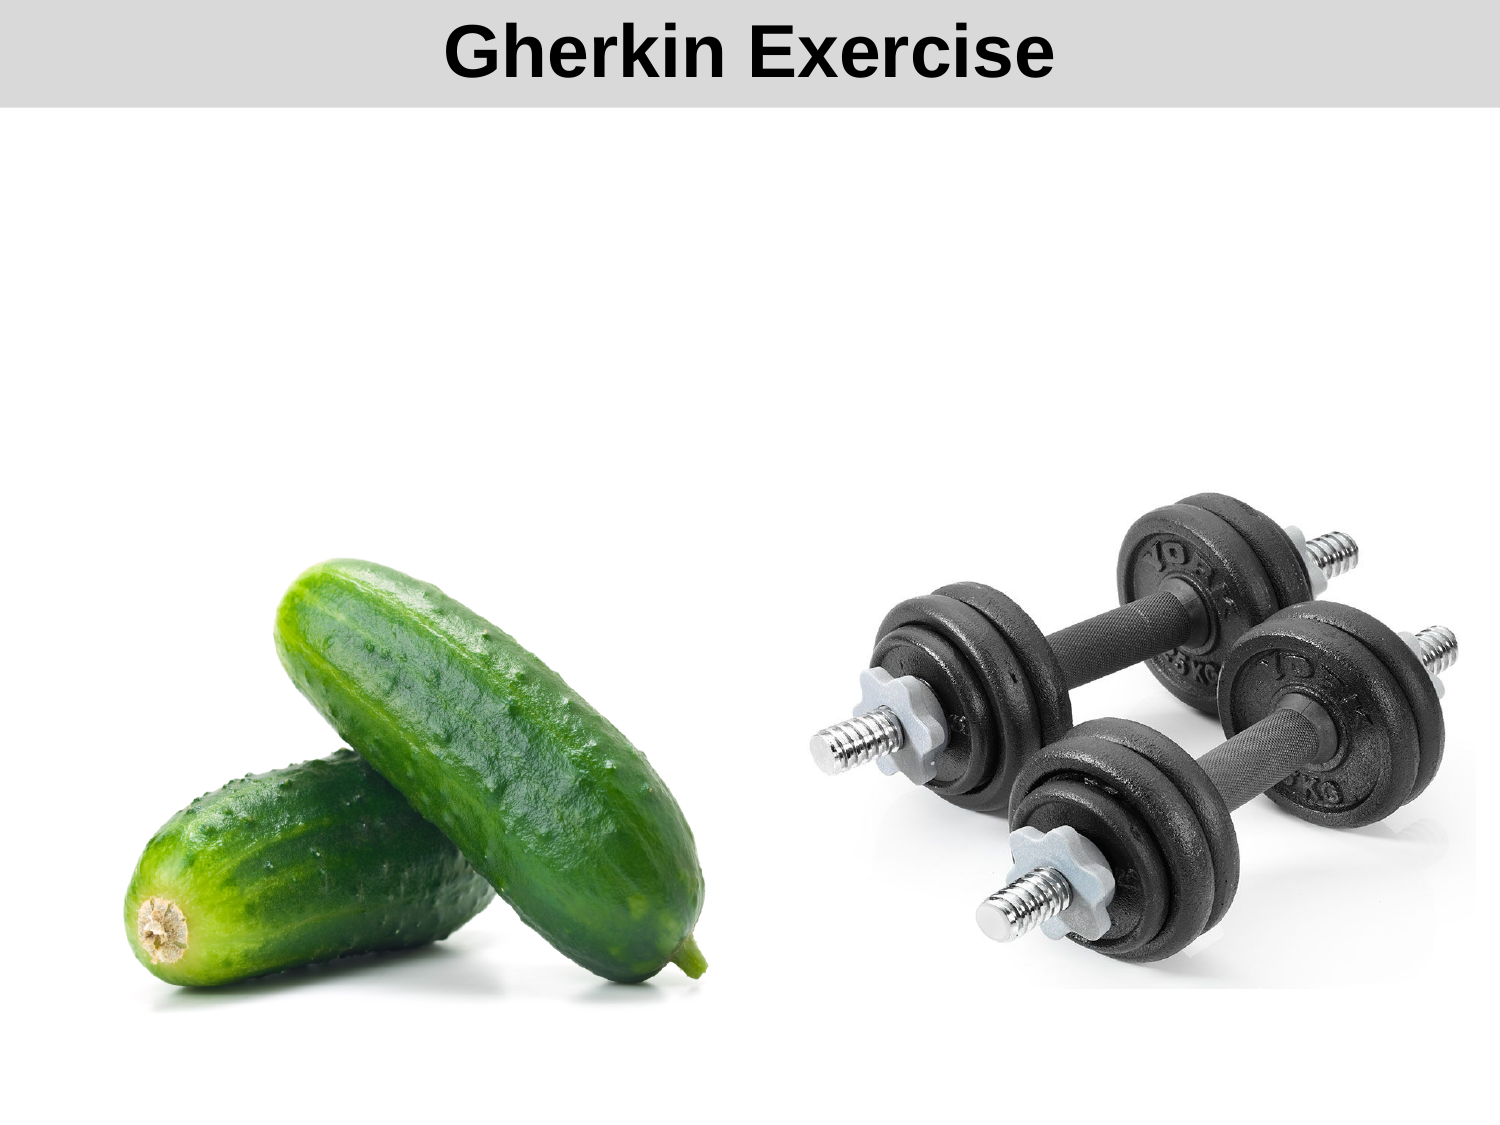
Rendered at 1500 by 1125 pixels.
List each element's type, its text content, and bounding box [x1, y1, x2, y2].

text_box Gherkin Exercise [0, 0, 1500, 108]
picture [795, 450, 1477, 989]
picture [88, 518, 749, 1030]
